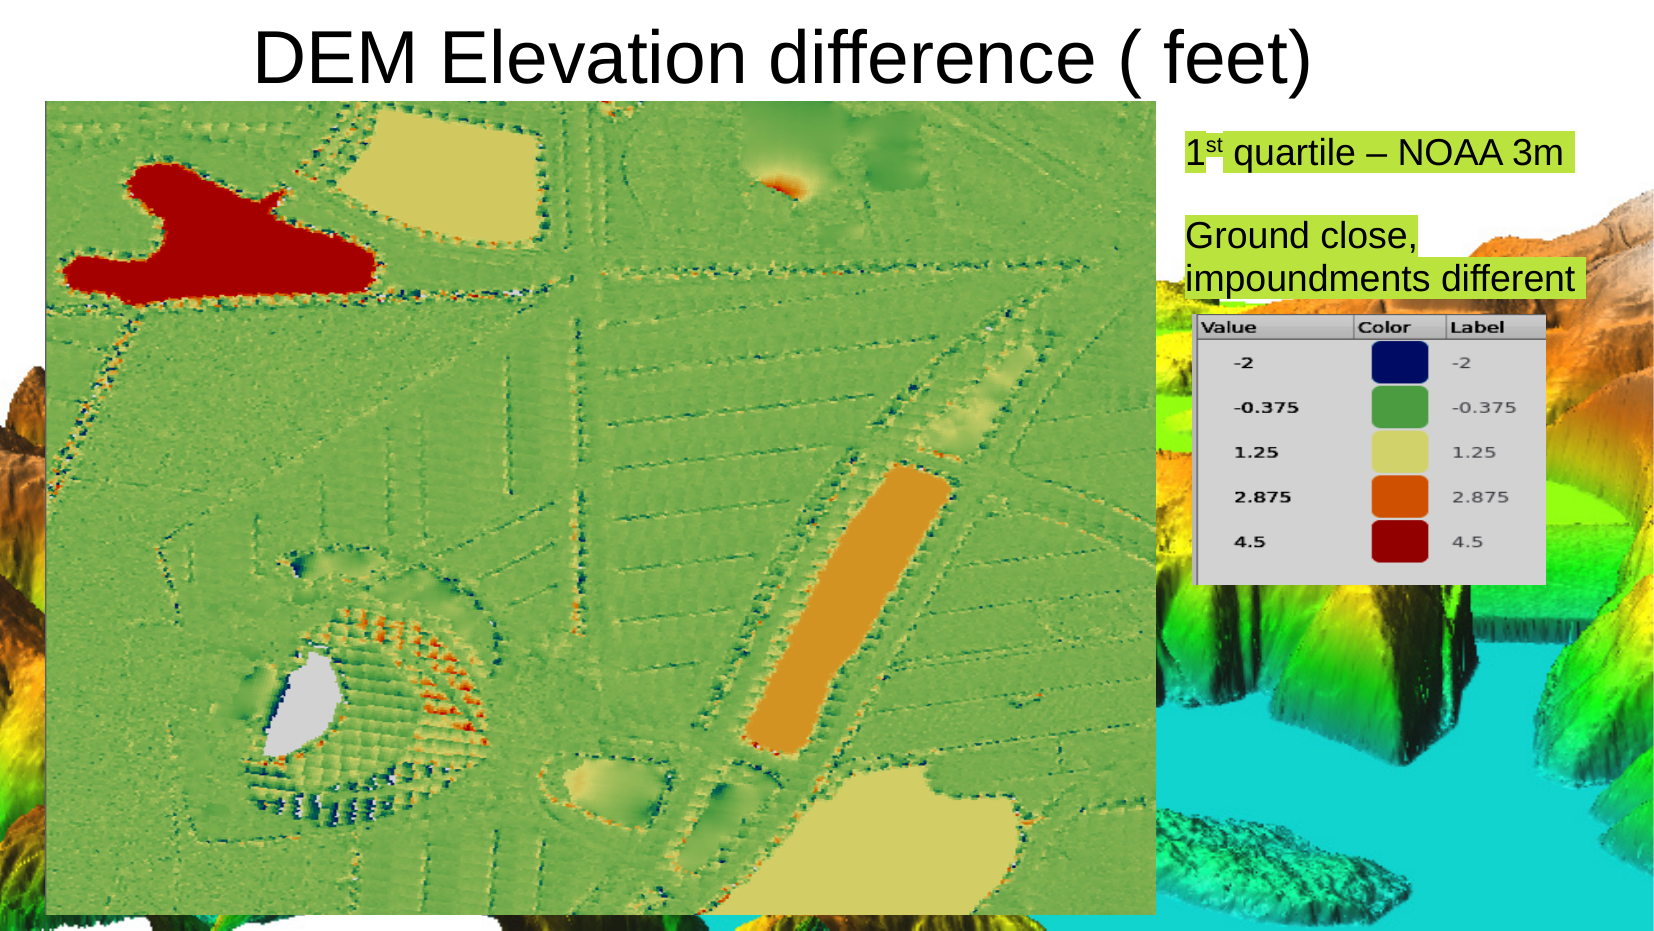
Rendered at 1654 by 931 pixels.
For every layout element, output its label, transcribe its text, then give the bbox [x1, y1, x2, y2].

picture [0, 0, 1654, 931]
title DEM Elevation difference ( feet) [59, 2, 1549, 113]
text_box 1st quartile – NOAA 3m Ground close, impoundments different [1170, 123, 1621, 308]
